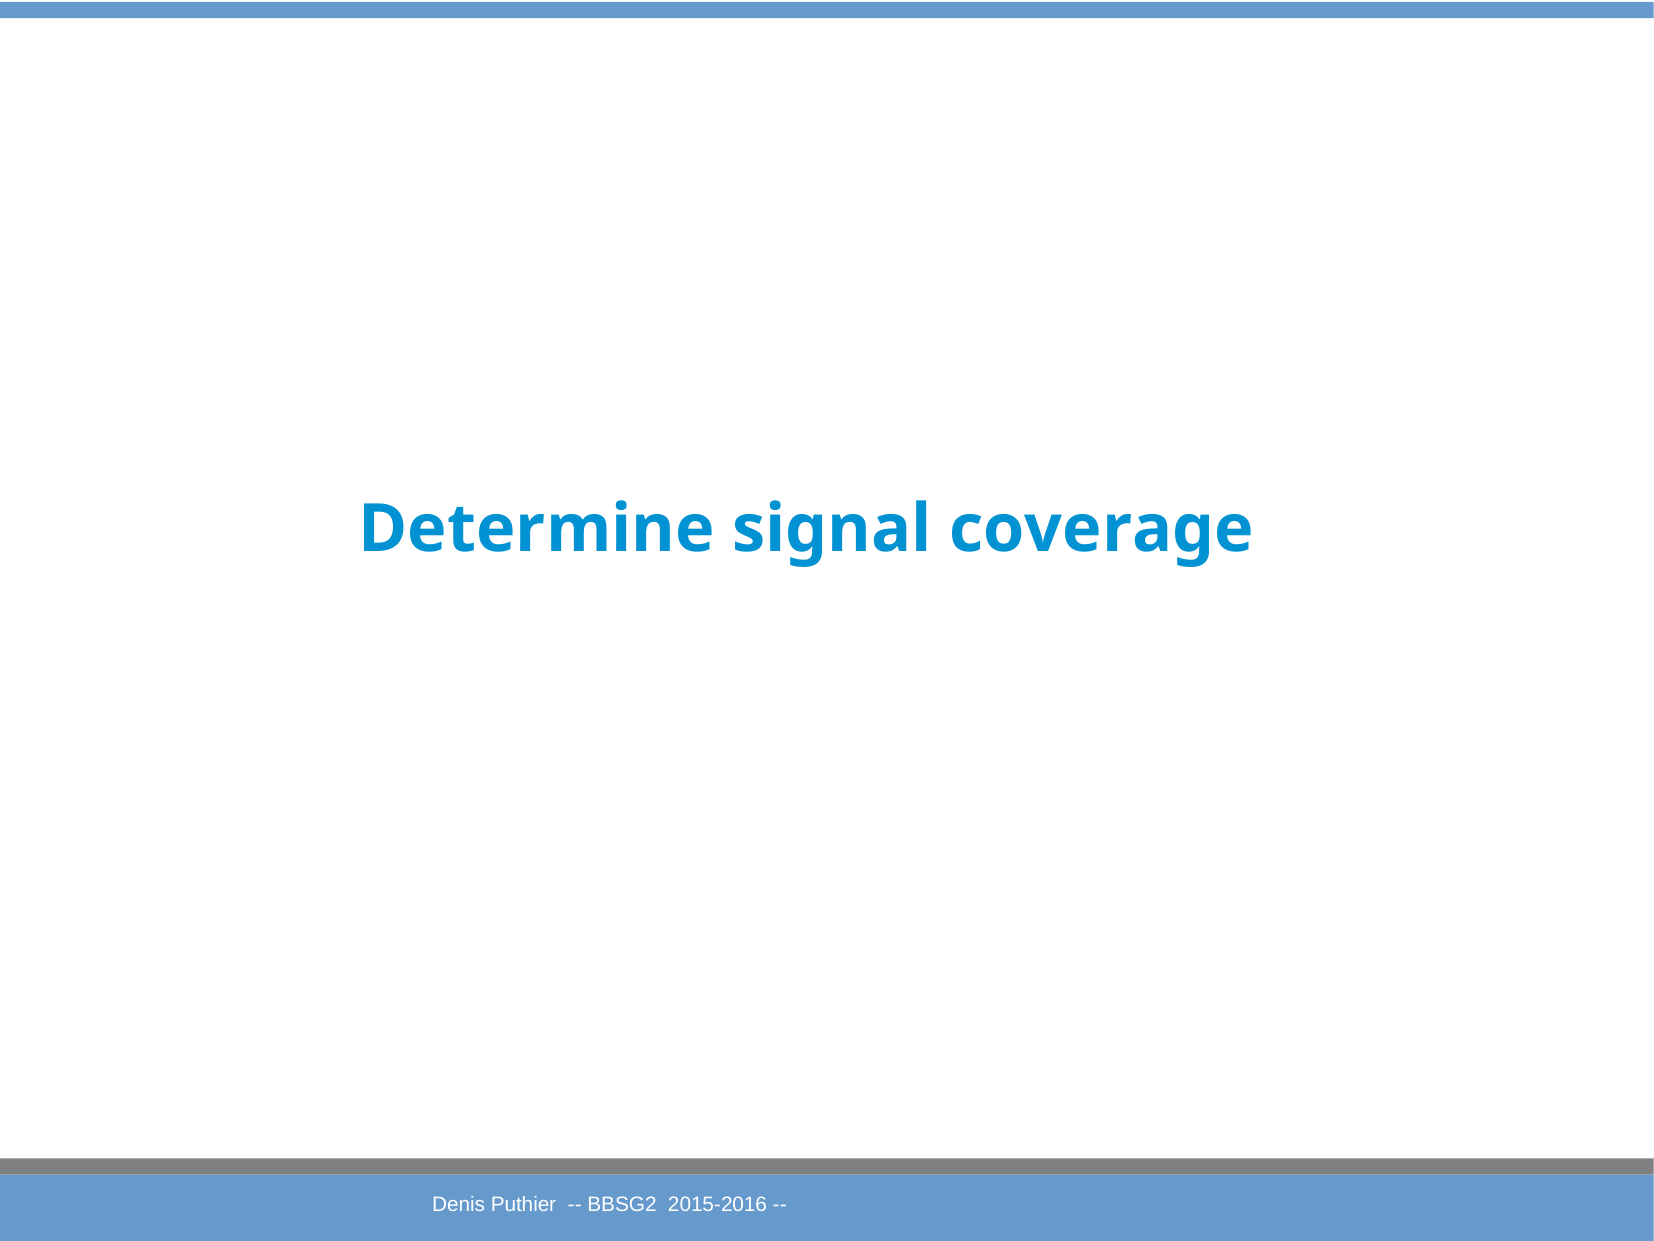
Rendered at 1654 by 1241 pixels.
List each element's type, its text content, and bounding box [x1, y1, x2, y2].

title Determine signal coverage [343, 476, 1654, 652]
